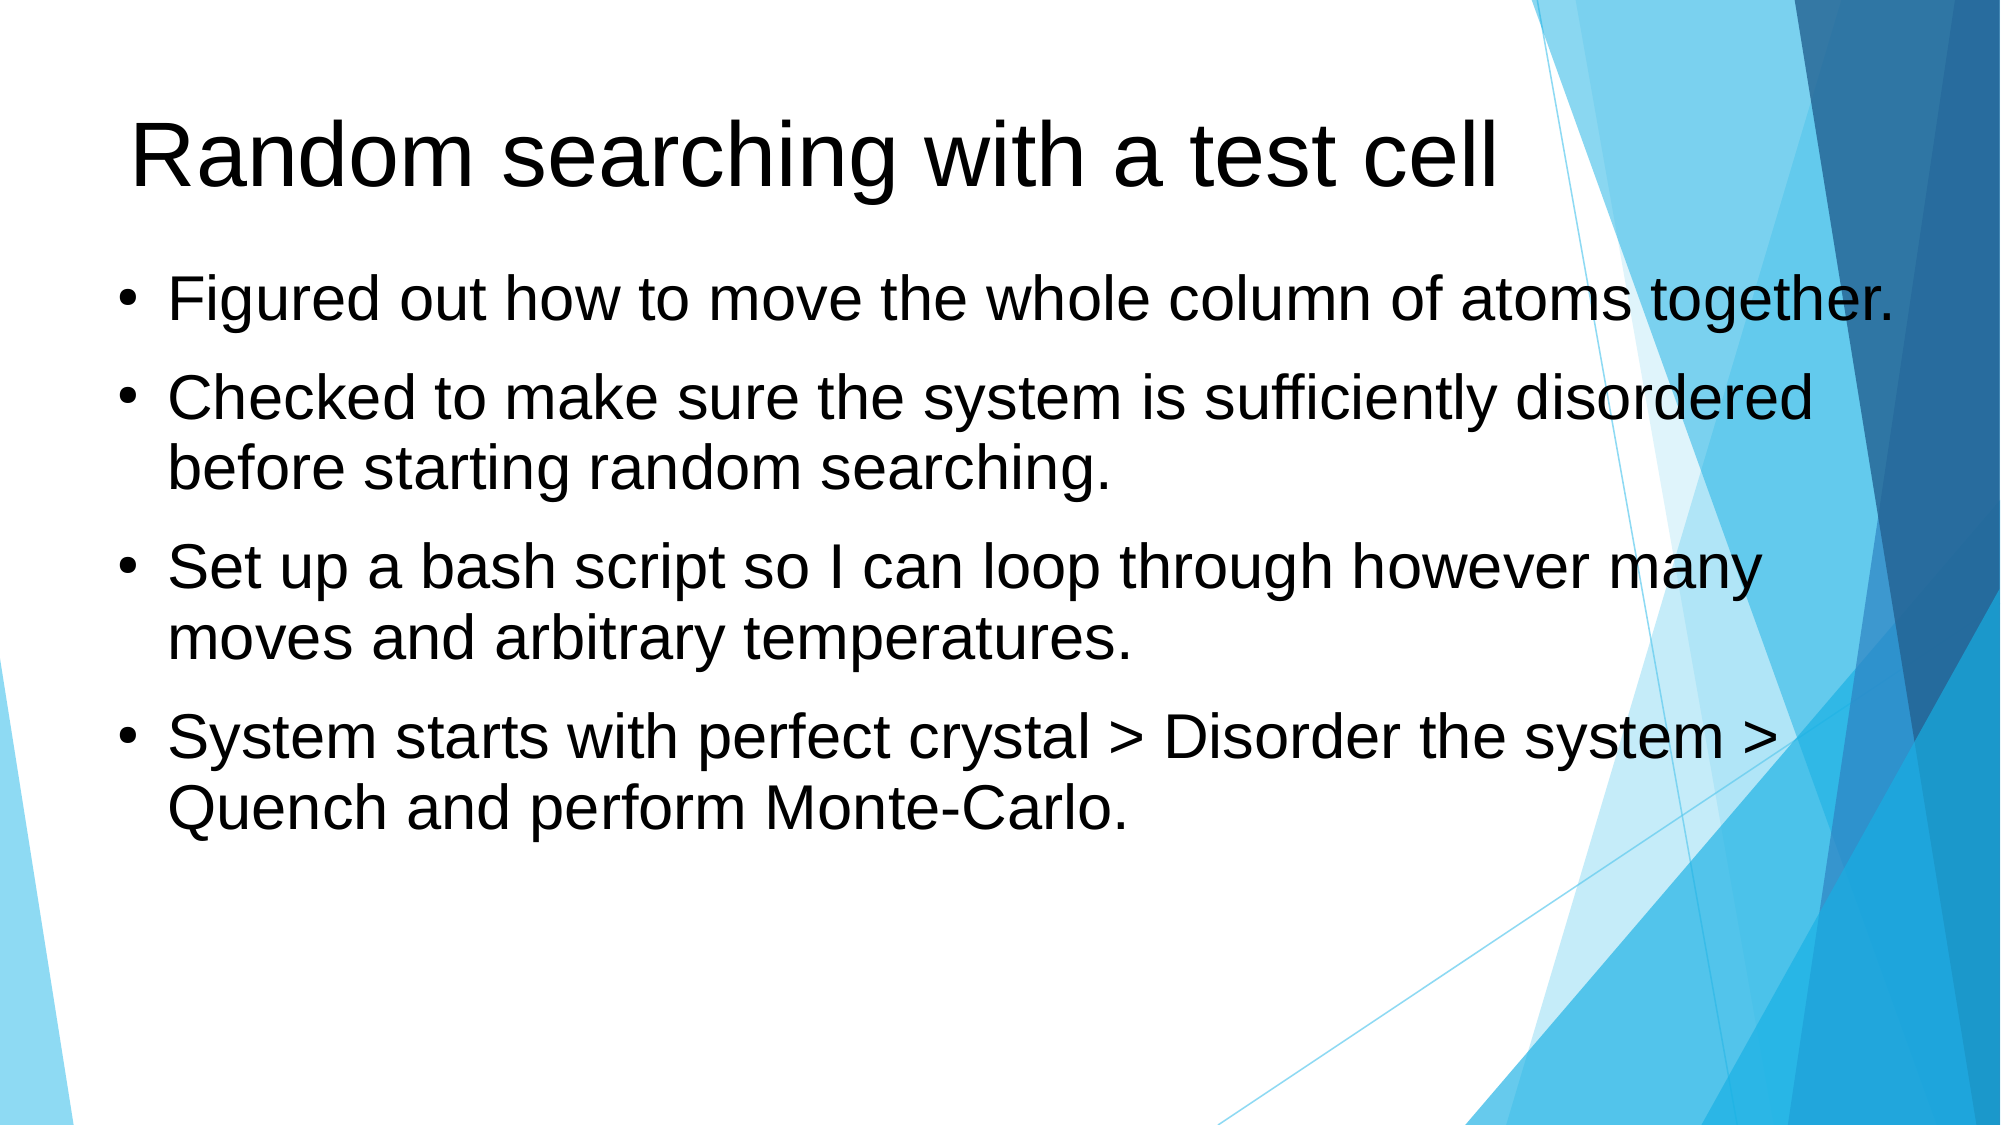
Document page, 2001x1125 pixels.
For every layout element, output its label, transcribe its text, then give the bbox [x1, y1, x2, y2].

title Random searching with a test cell [111, 46, 1522, 263]
list Figured out how to move the whole column of atoms together. Checked to make sure the system is sufficiently disordered before starting random searching. Set up a bash script so I can loop through however many moves and arbitrary temperatures. System starts with perfect crystal > Disorder the system > Quench and perform Monte-Carlo. [99, 263, 1900, 916]
